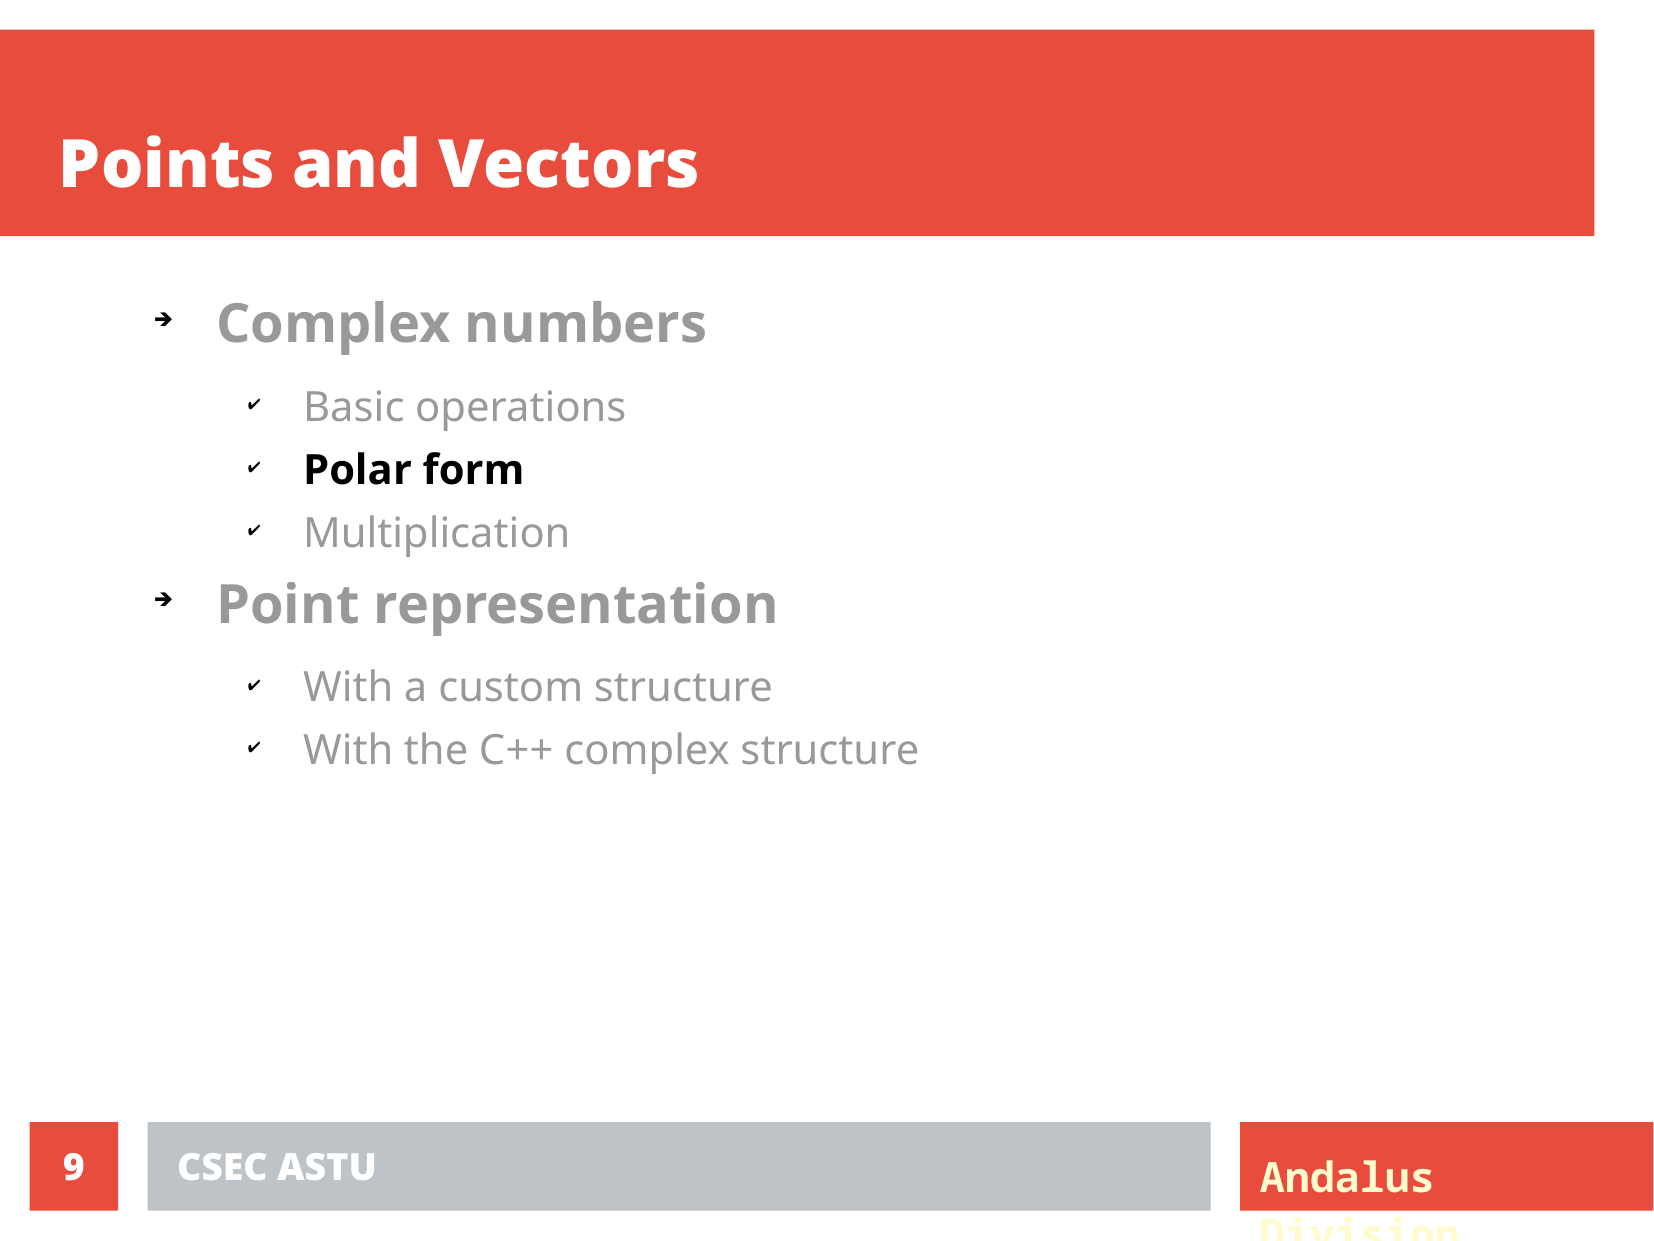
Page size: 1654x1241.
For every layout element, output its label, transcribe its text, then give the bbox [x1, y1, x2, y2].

text_box Andalus Division [1245, 1140, 1636, 1197]
title Points and Vectors [59, 59, 1595, 207]
list Complex numbers Basic operations Polar form Multiplication Point representation With a custom structure With the C++ complex structure [59, 285, 1565, 1093]
